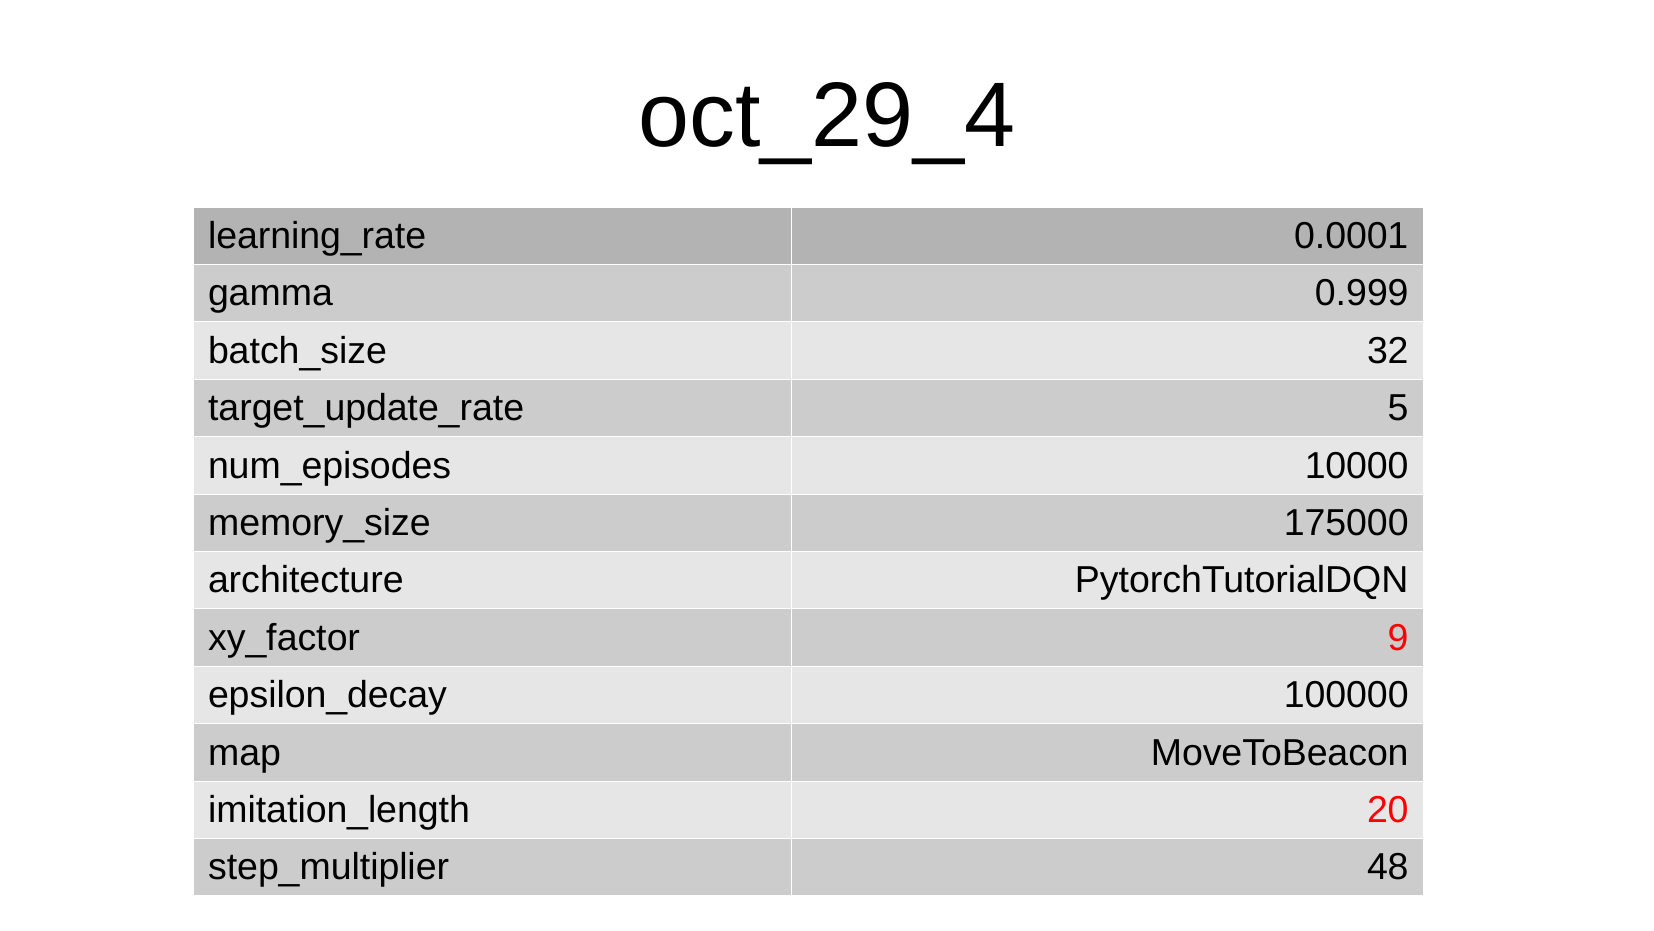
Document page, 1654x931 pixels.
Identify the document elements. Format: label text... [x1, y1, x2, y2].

table_cell imitation_length [194, 782, 791, 838]
table_cell 100000 [792, 667, 1423, 723]
table_cell 20 [792, 782, 1423, 838]
table_cell num_episodes [194, 437, 791, 494]
table_cell PytorchTutorialDQN [792, 552, 1423, 608]
table_cell map [194, 724, 791, 781]
table_cell 48 [792, 839, 1423, 895]
table_cell step_multiplier [194, 839, 791, 895]
title oct_29_4 [82, 37, 1571, 193]
table_cell 175000 [792, 495, 1423, 551]
table_cell 5 [792, 380, 1423, 436]
table_cell epsilon_decay [194, 667, 791, 723]
table_cell 9 [792, 609, 1423, 666]
table_cell gamma [194, 265, 791, 321]
table_cell batch_size [194, 322, 791, 379]
table_cell memory_size [194, 495, 791, 551]
table_cell MoveToBeacon [792, 724, 1423, 781]
table_cell architecture [194, 552, 791, 608]
table_cell 0.999 [792, 265, 1423, 321]
table_cell xy_factor [194, 609, 791, 666]
table_cell target_update_rate [194, 380, 791, 436]
table_header learning_rate [194, 208, 791, 264]
table_cell 32 [792, 322, 1423, 379]
table_cell 10000 [792, 437, 1423, 494]
table_header 0.0001 [792, 208, 1423, 264]
